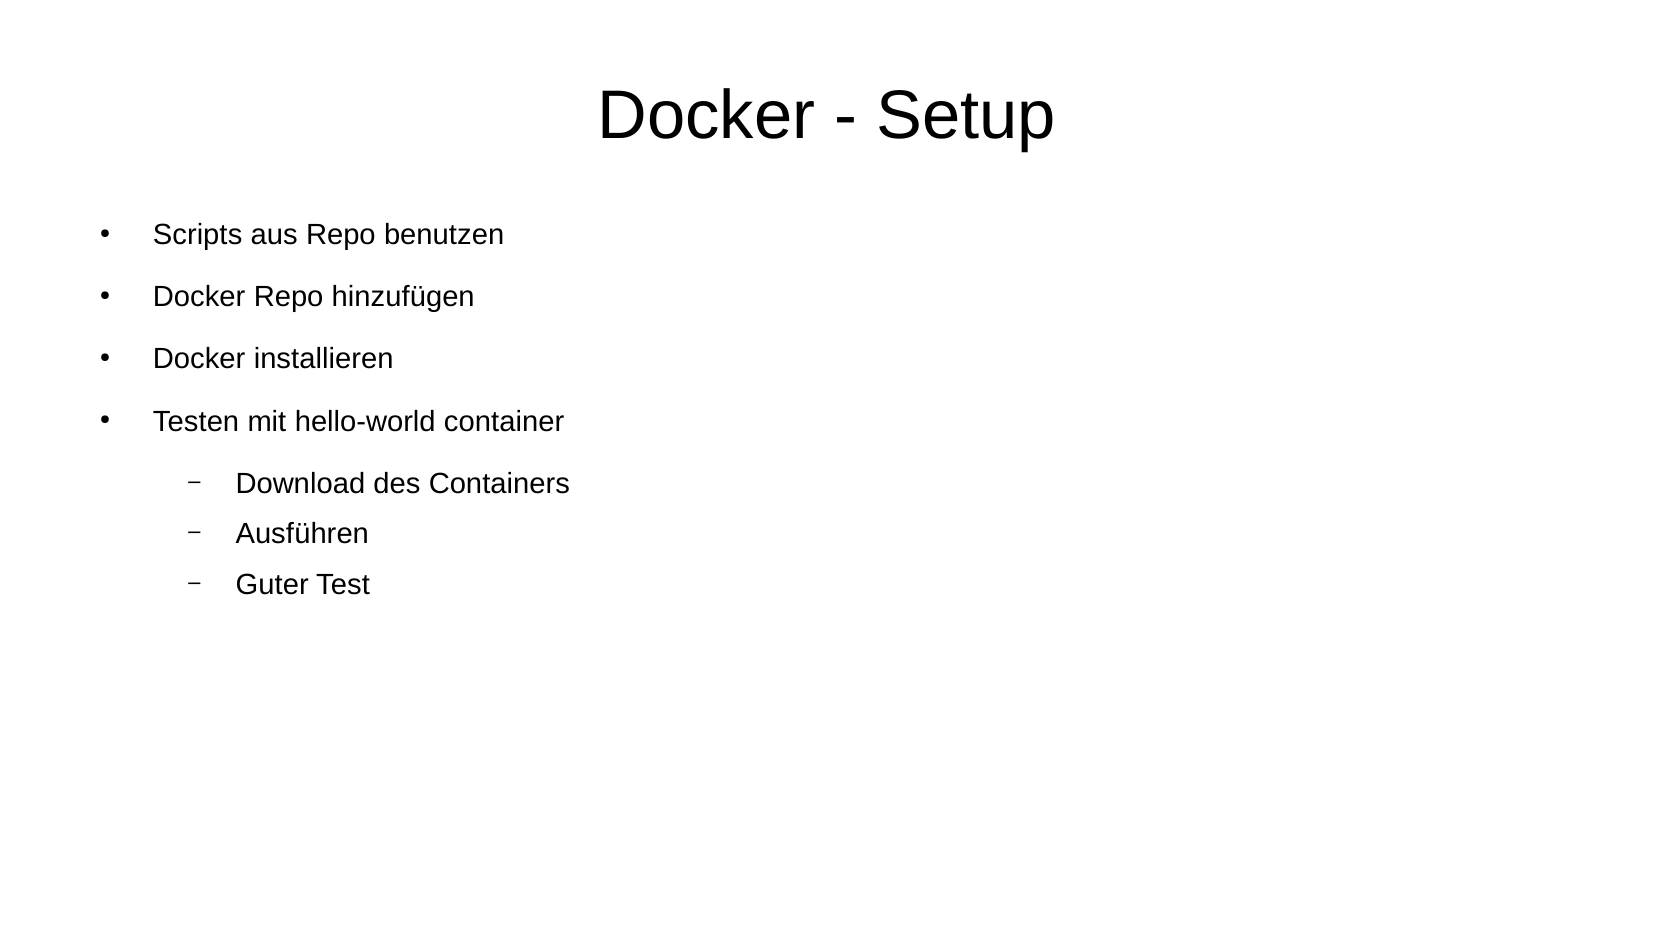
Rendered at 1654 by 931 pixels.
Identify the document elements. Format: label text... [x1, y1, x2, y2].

title Docker - Setup [82, 37, 1571, 193]
list Scripts aus Repo benutzen Docker Repo hinzufügen Docker installieren Testen mit hello-world container Download des Containers Ausführen Guter Test [82, 217, 1571, 886]
